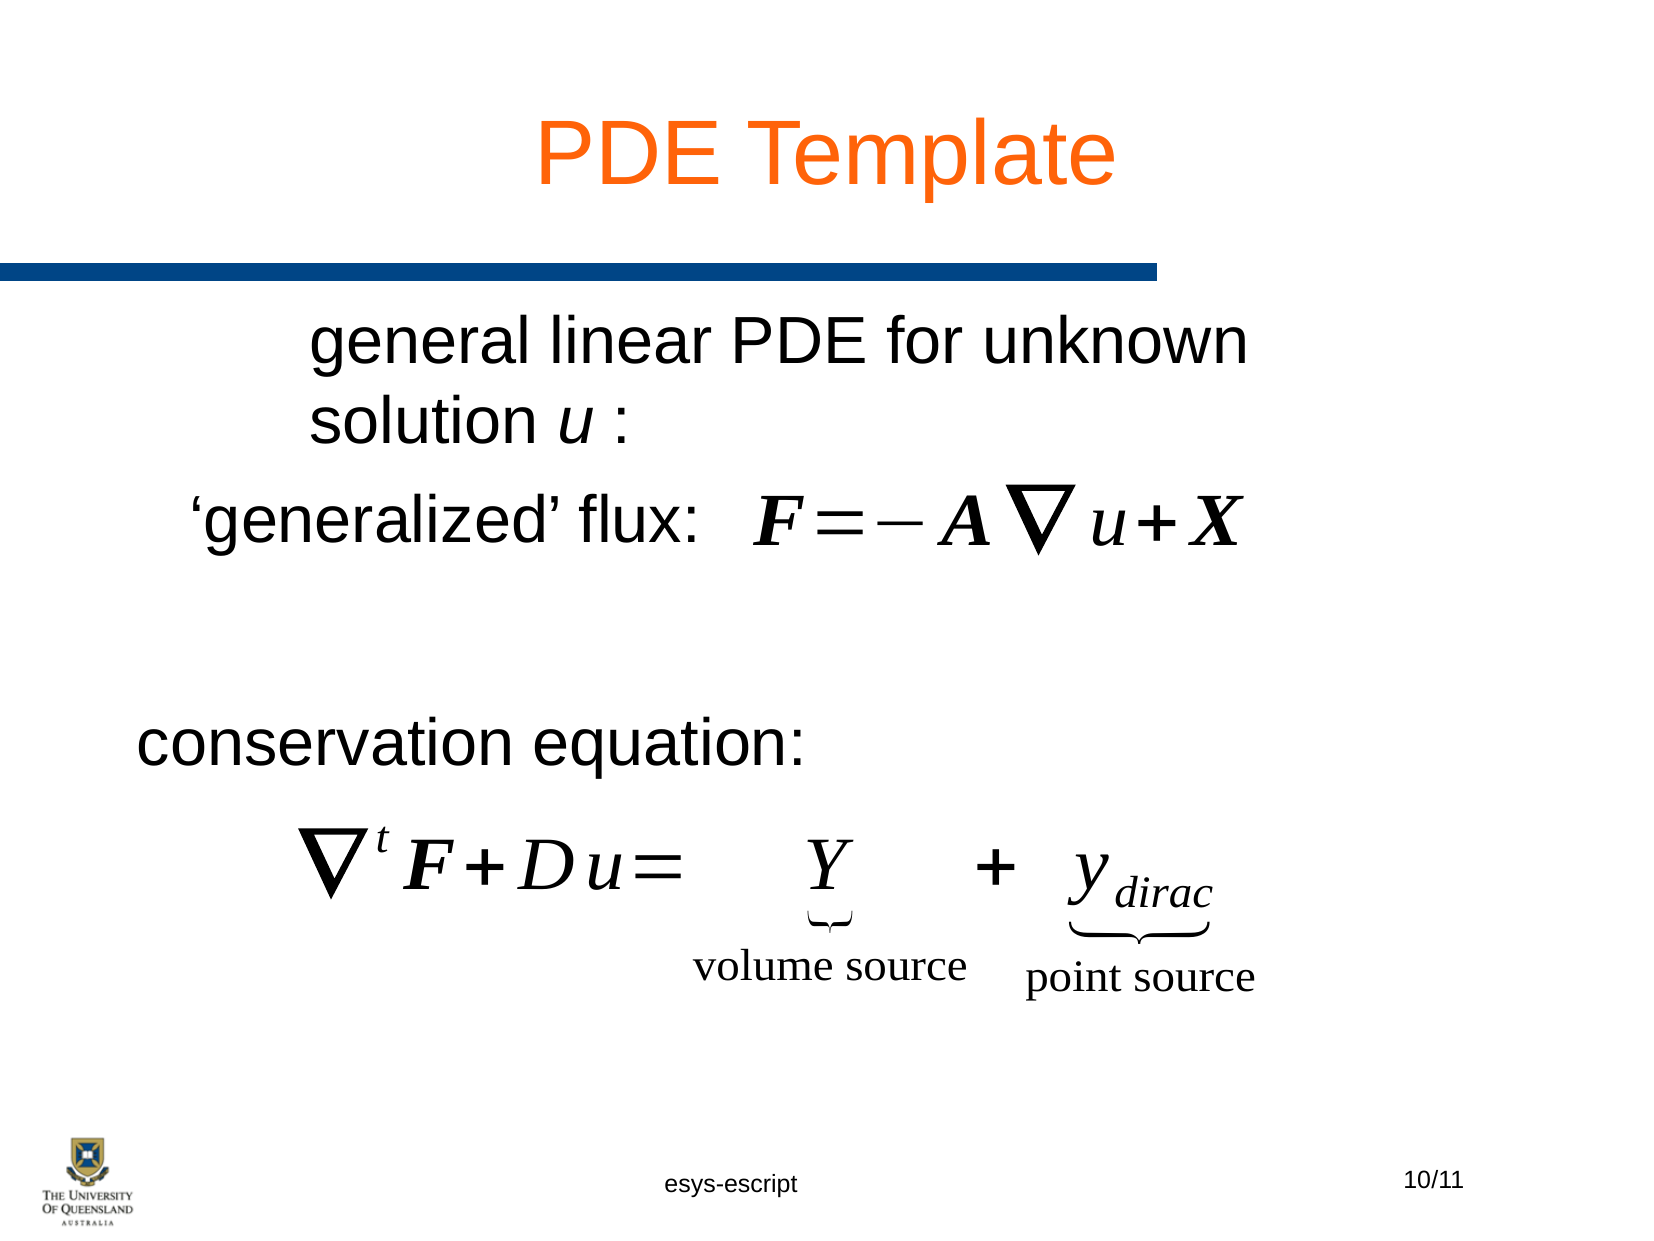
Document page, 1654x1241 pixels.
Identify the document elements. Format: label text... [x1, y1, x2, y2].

picture [35, 1133, 142, 1235]
chart [288, 812, 1264, 1001]
text_box general linear PDE for unknown solution u : [298, 291, 1409, 463]
text_box conservation equation: [126, 693, 991, 785]
text_box ‘generalized’ flux: [178, 470, 751, 562]
title PDE Template [82, 49, 1571, 257]
chart [751, 478, 1256, 562]
